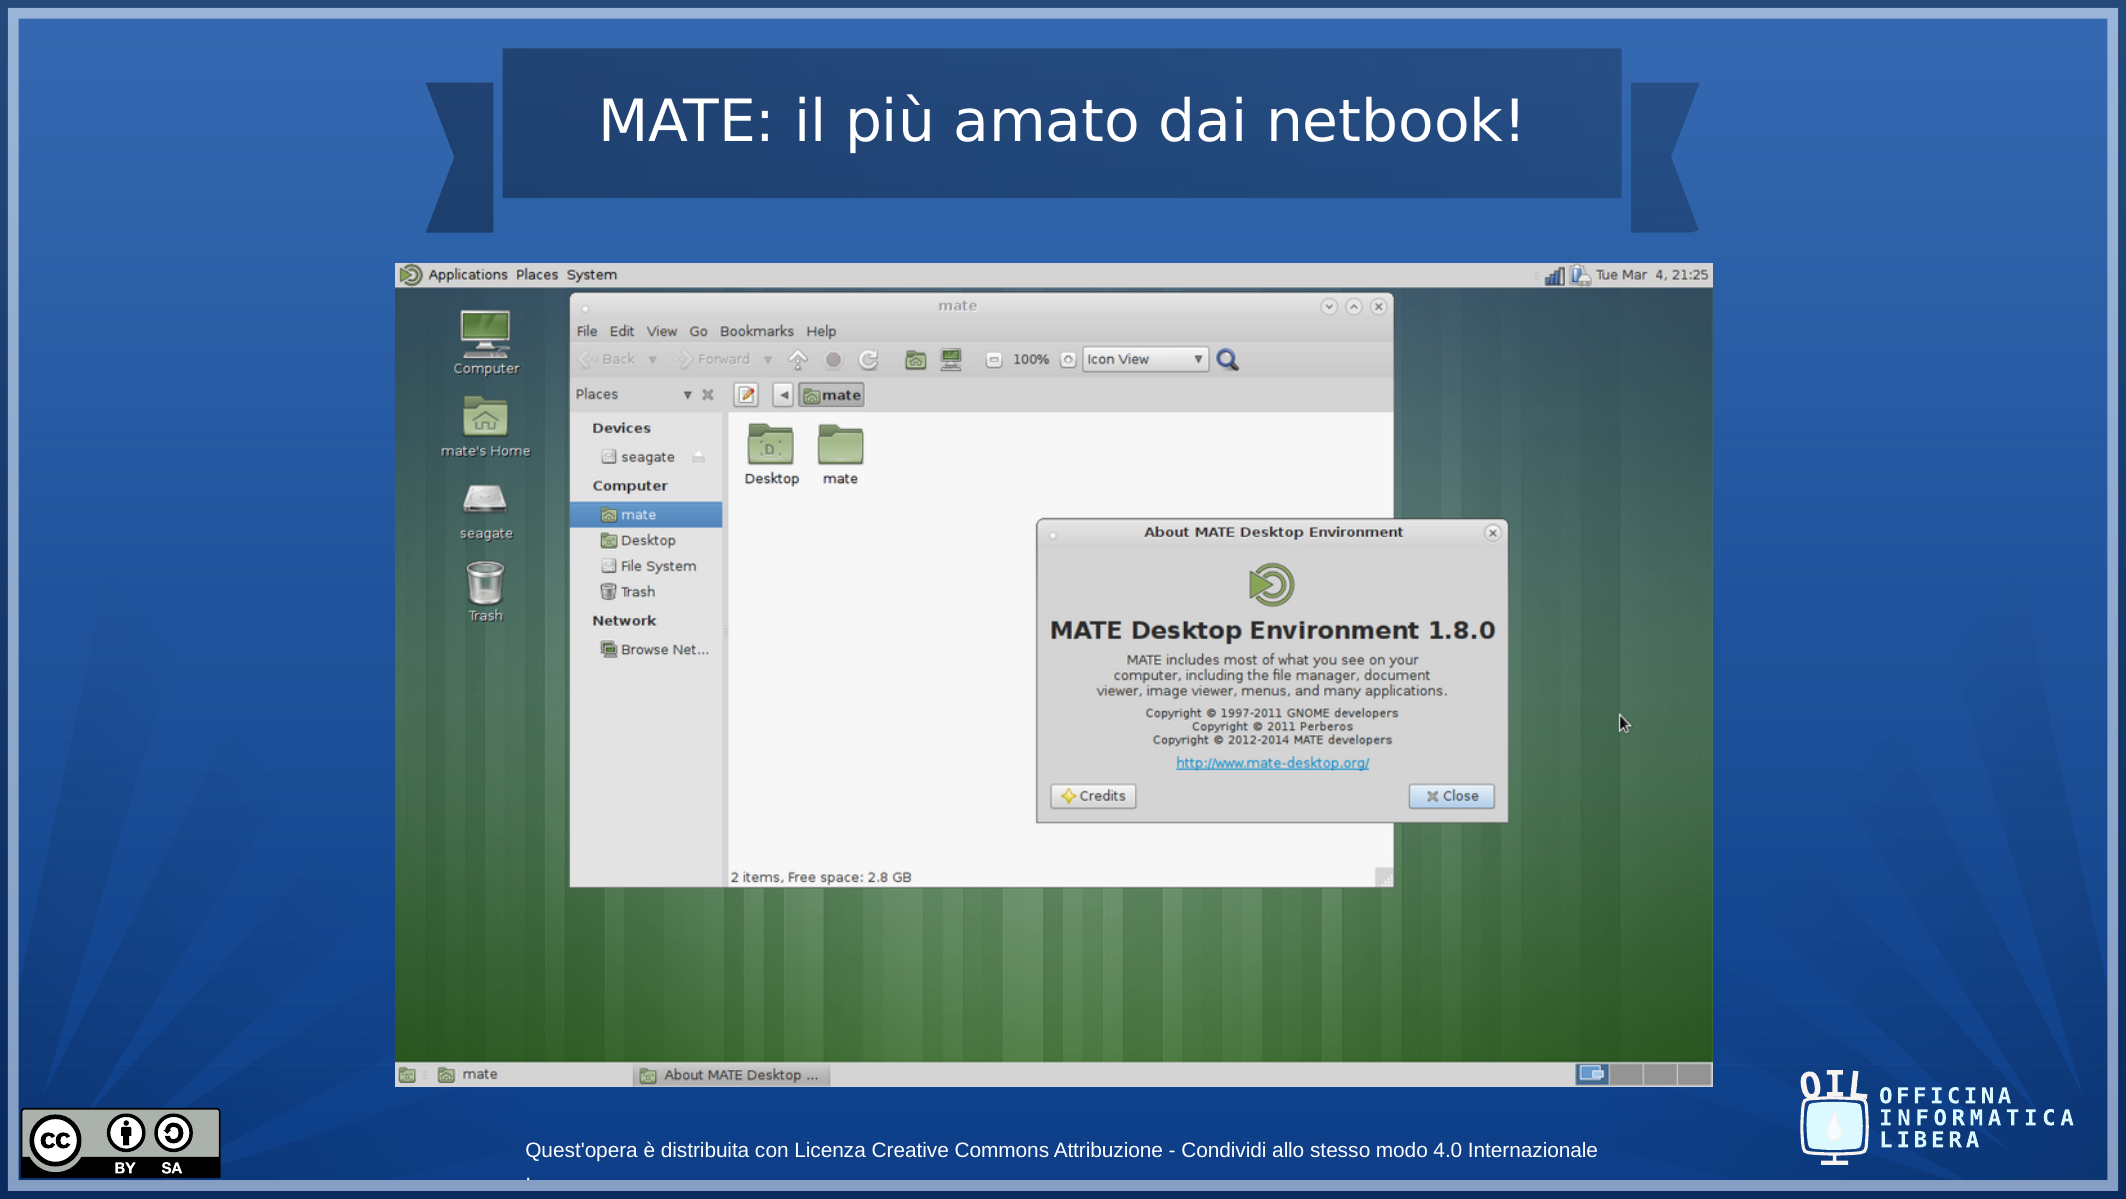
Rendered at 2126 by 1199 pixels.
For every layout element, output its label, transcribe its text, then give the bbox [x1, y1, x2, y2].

text_box Quest'opera è distribuita con Licenza Creative Commons Attribuzione - Condividi allo stesso modo 4.0 Internazionale. [510, 1131, 1619, 1193]
picture [20, 1107, 221, 1178]
picture [1720, 940, 2126, 1199]
picture [395, 263, 1713, 1087]
title MATE: il più amato dai netbook! [501, 45, 1625, 198]
